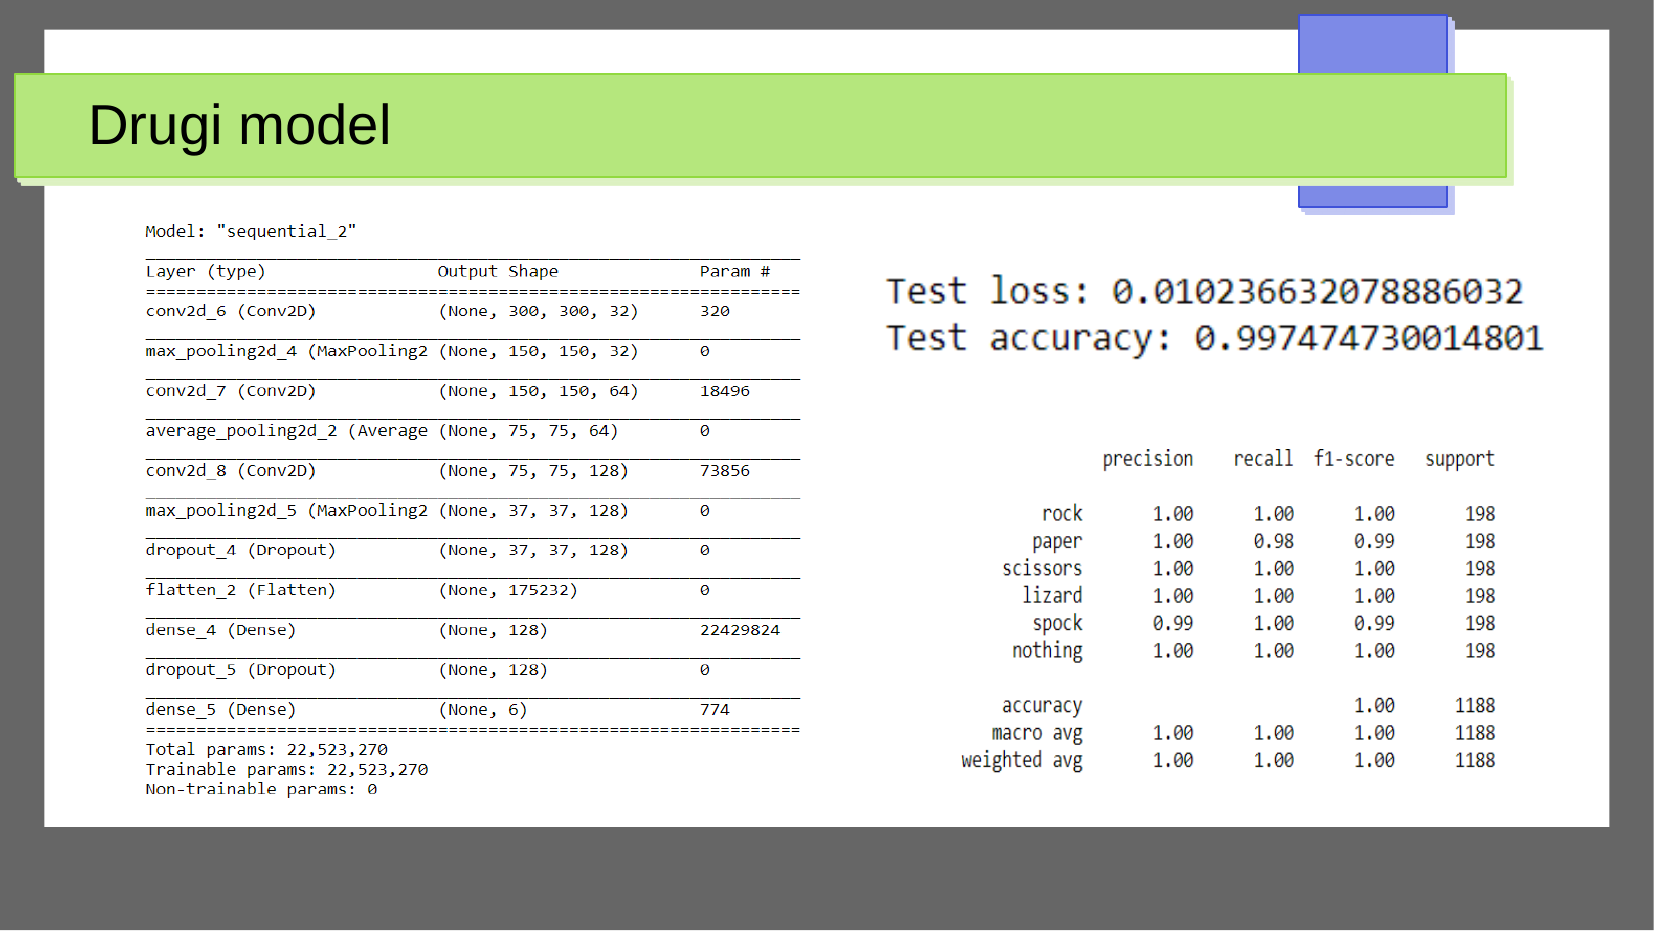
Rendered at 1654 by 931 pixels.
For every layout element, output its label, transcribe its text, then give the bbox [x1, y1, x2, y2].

picture [937, 449, 1548, 788]
picture [135, 221, 826, 813]
title Drugi model [88, 73, 1506, 178]
picture [872, 262, 1576, 377]
